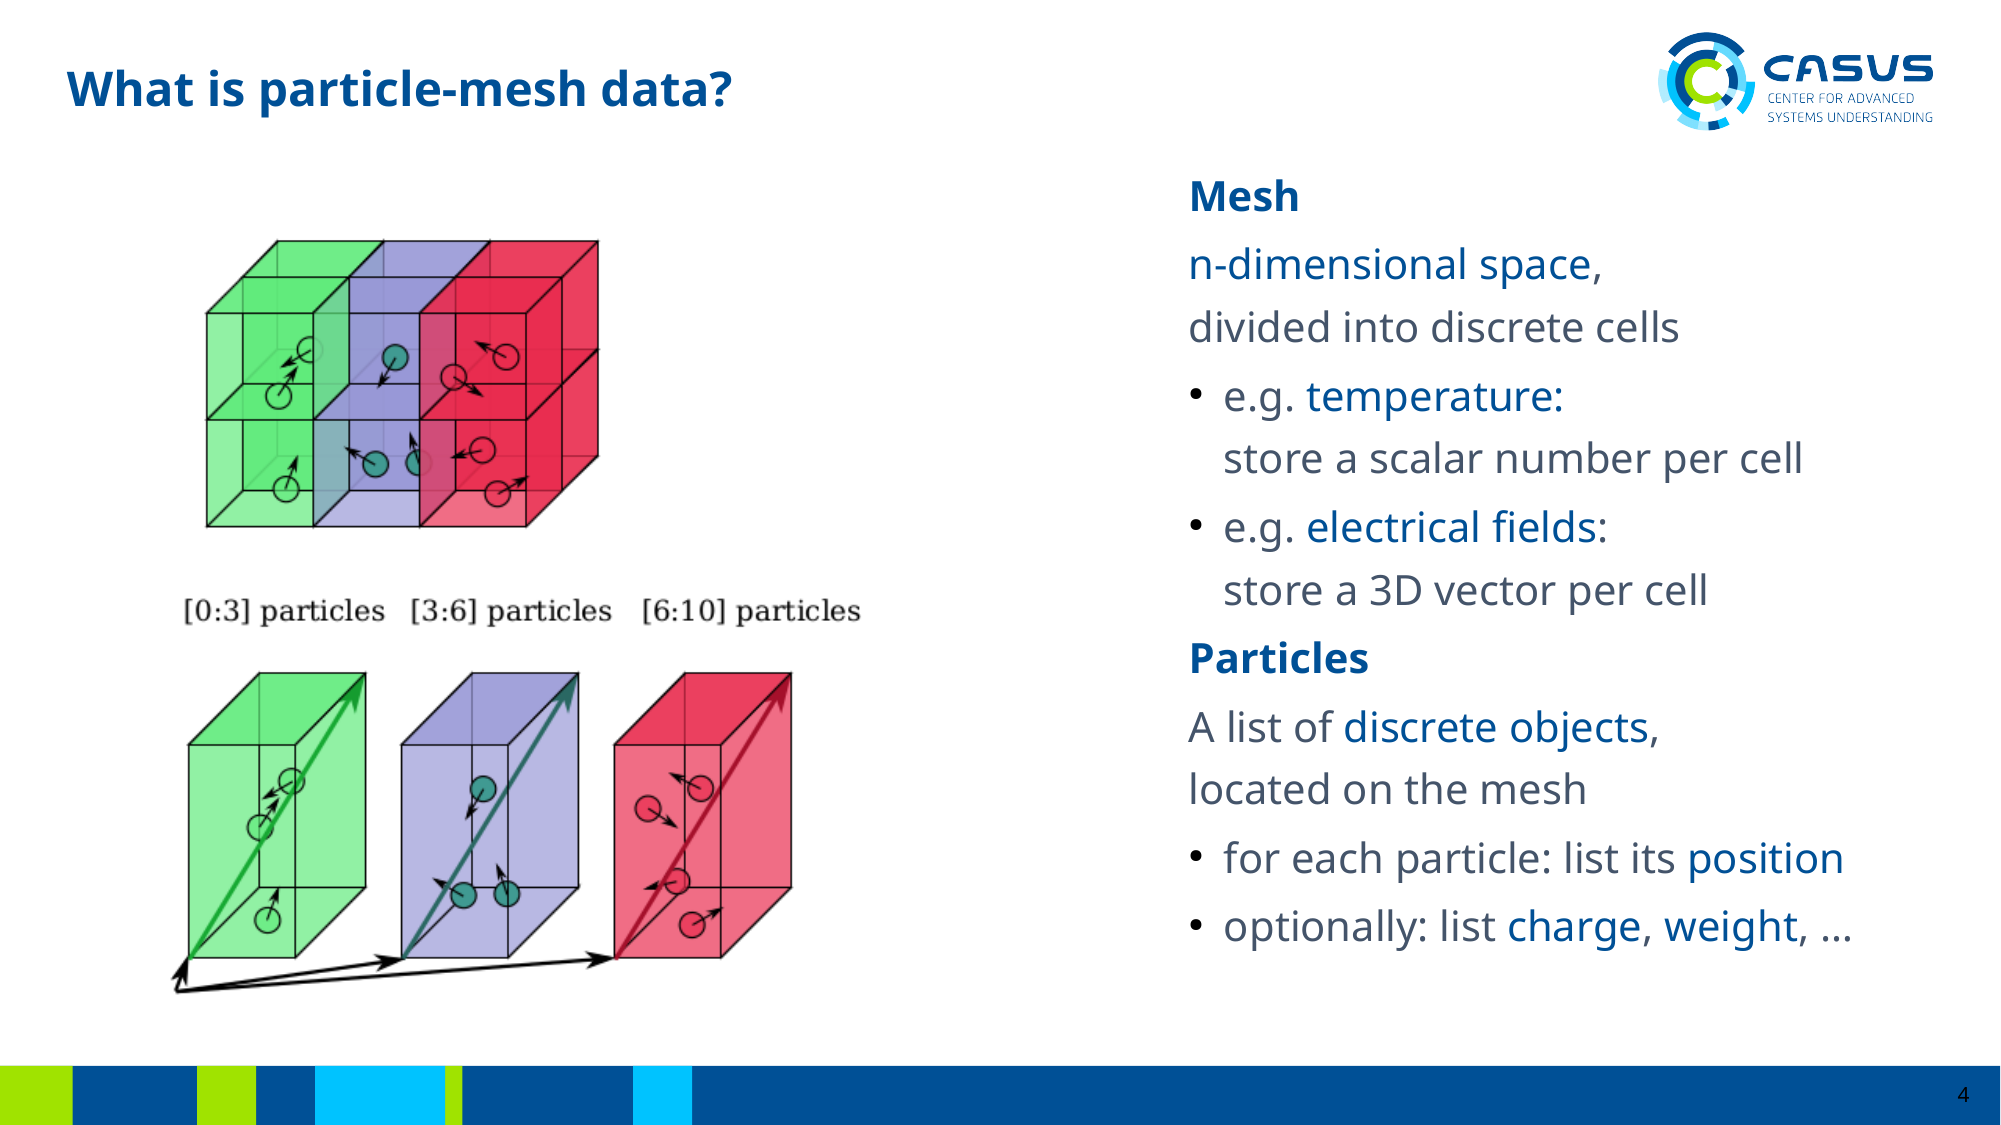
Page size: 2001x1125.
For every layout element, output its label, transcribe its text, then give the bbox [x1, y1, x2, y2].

list Mesh n-dimensional space, divided into discrete cells e.g. temperature: store a scalar number per cell e.g. electrical fields: store a 3D vector per cell Particles A list of discrete objects, located on the mesh for each particle: list its position optionally: list charge, weight, … [1129, 160, 1943, 1052]
picture [186, 228, 610, 545]
picture [1658, 32, 1933, 131]
picture [157, 588, 883, 1009]
title What is particle-mesh data? [66, 54, 1621, 121]
